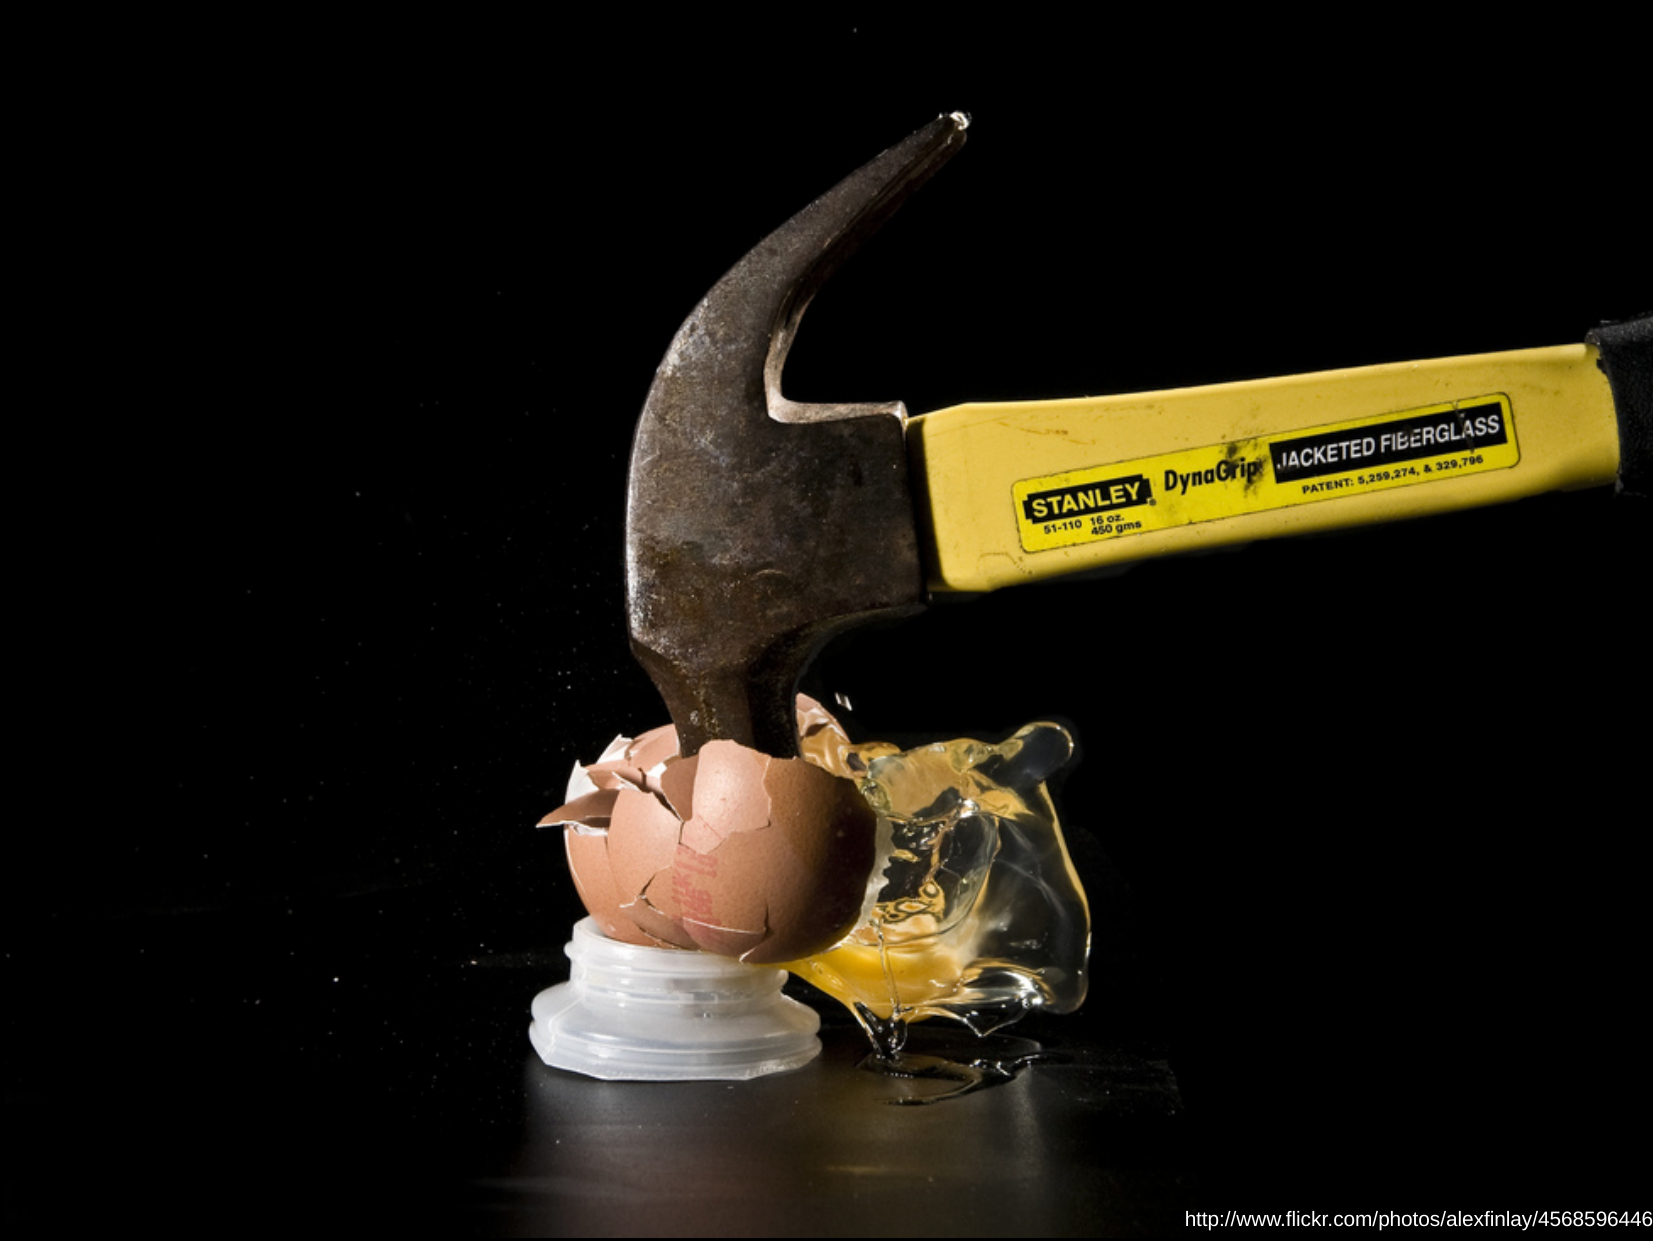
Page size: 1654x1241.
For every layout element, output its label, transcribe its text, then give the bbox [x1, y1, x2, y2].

text_box http://www.flickr.com/photos/alexfinlay/4568596446 [1170, 1200, 1653, 1239]
picture [5, 0, 1653, 1238]
